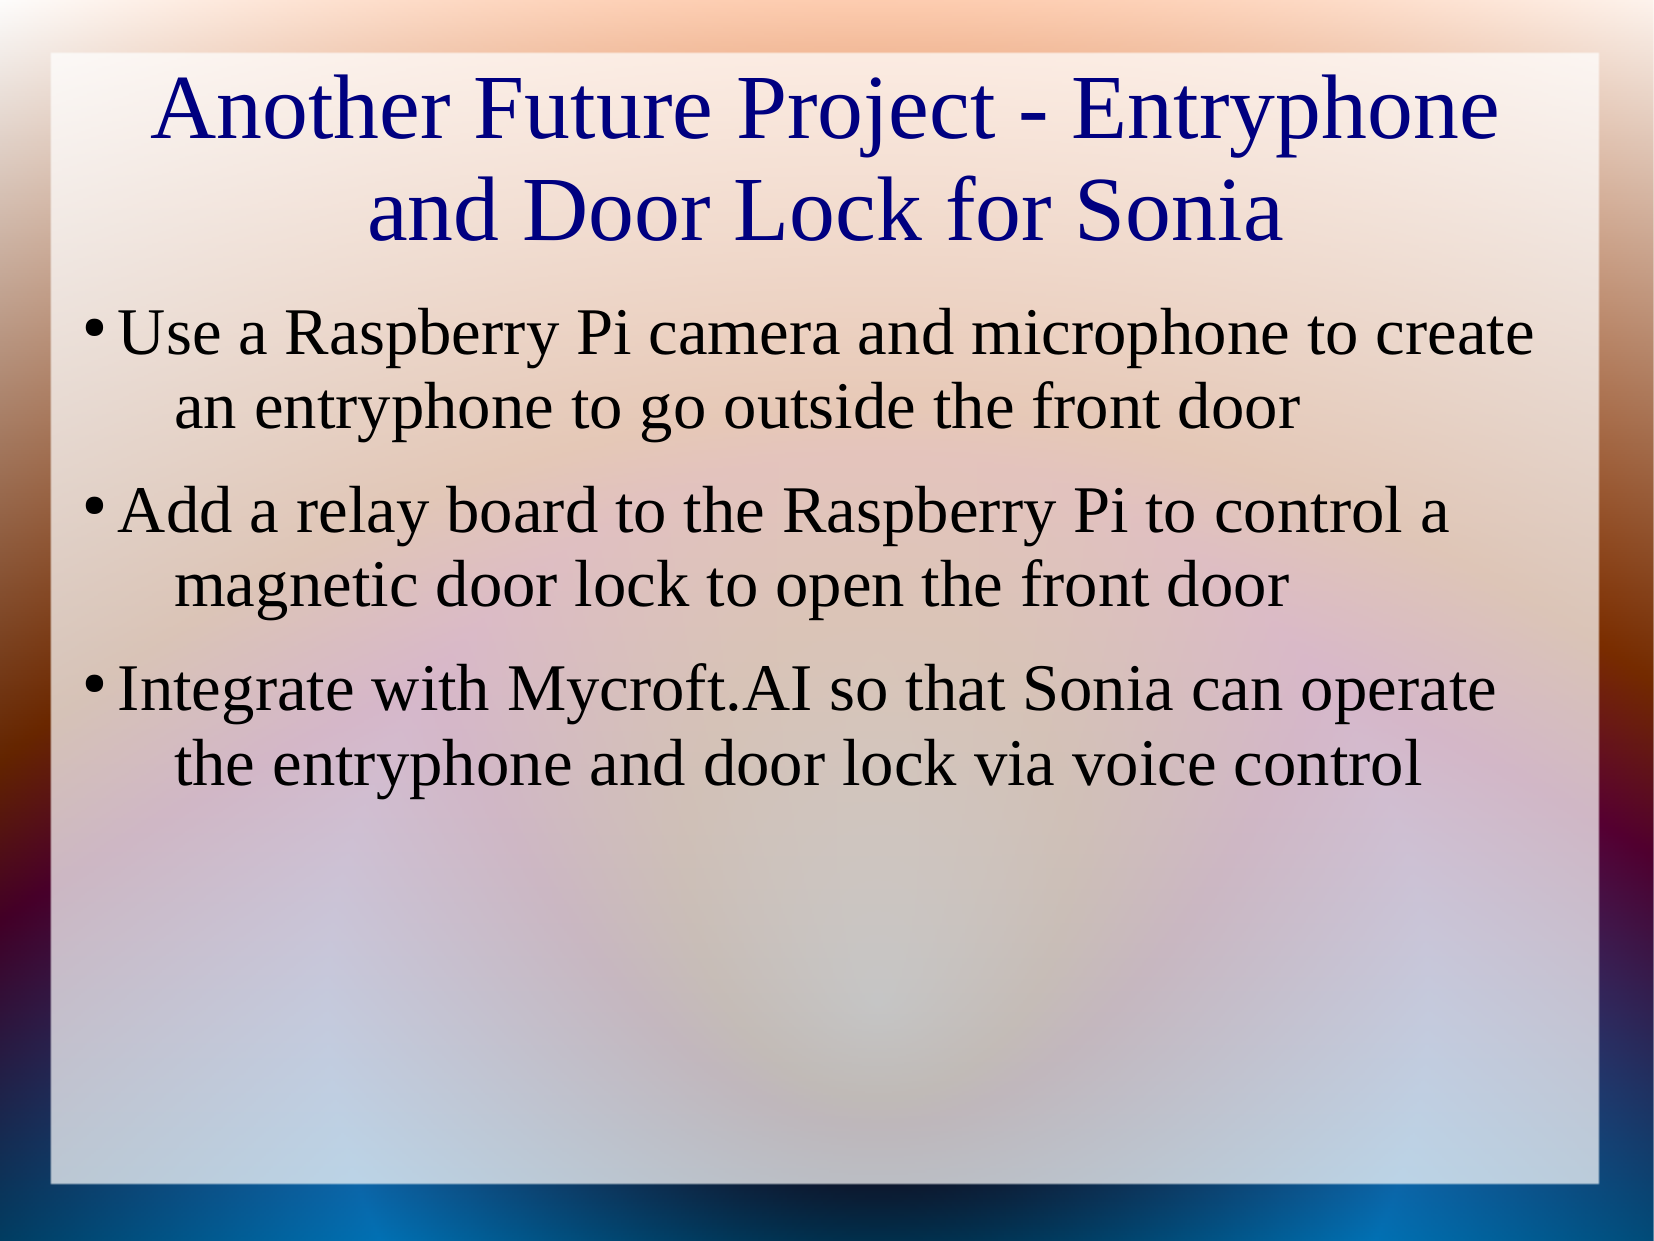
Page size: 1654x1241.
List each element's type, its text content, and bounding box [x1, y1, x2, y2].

picture [0, 0, 1654, 1241]
list Use a Raspberry Pi camera and microphone to create an entryphone to go outside the front door Add a relay board to the Raspberry Pi to control a magnetic door lock to open the front door Integrate with Mycroft.AI so that Sonia can operate the entryphone and door lock via voice control [82, 290, 1571, 1033]
title Another Future Project - Entryphone and Door Lock for Sonia [82, 55, 1571, 262]
